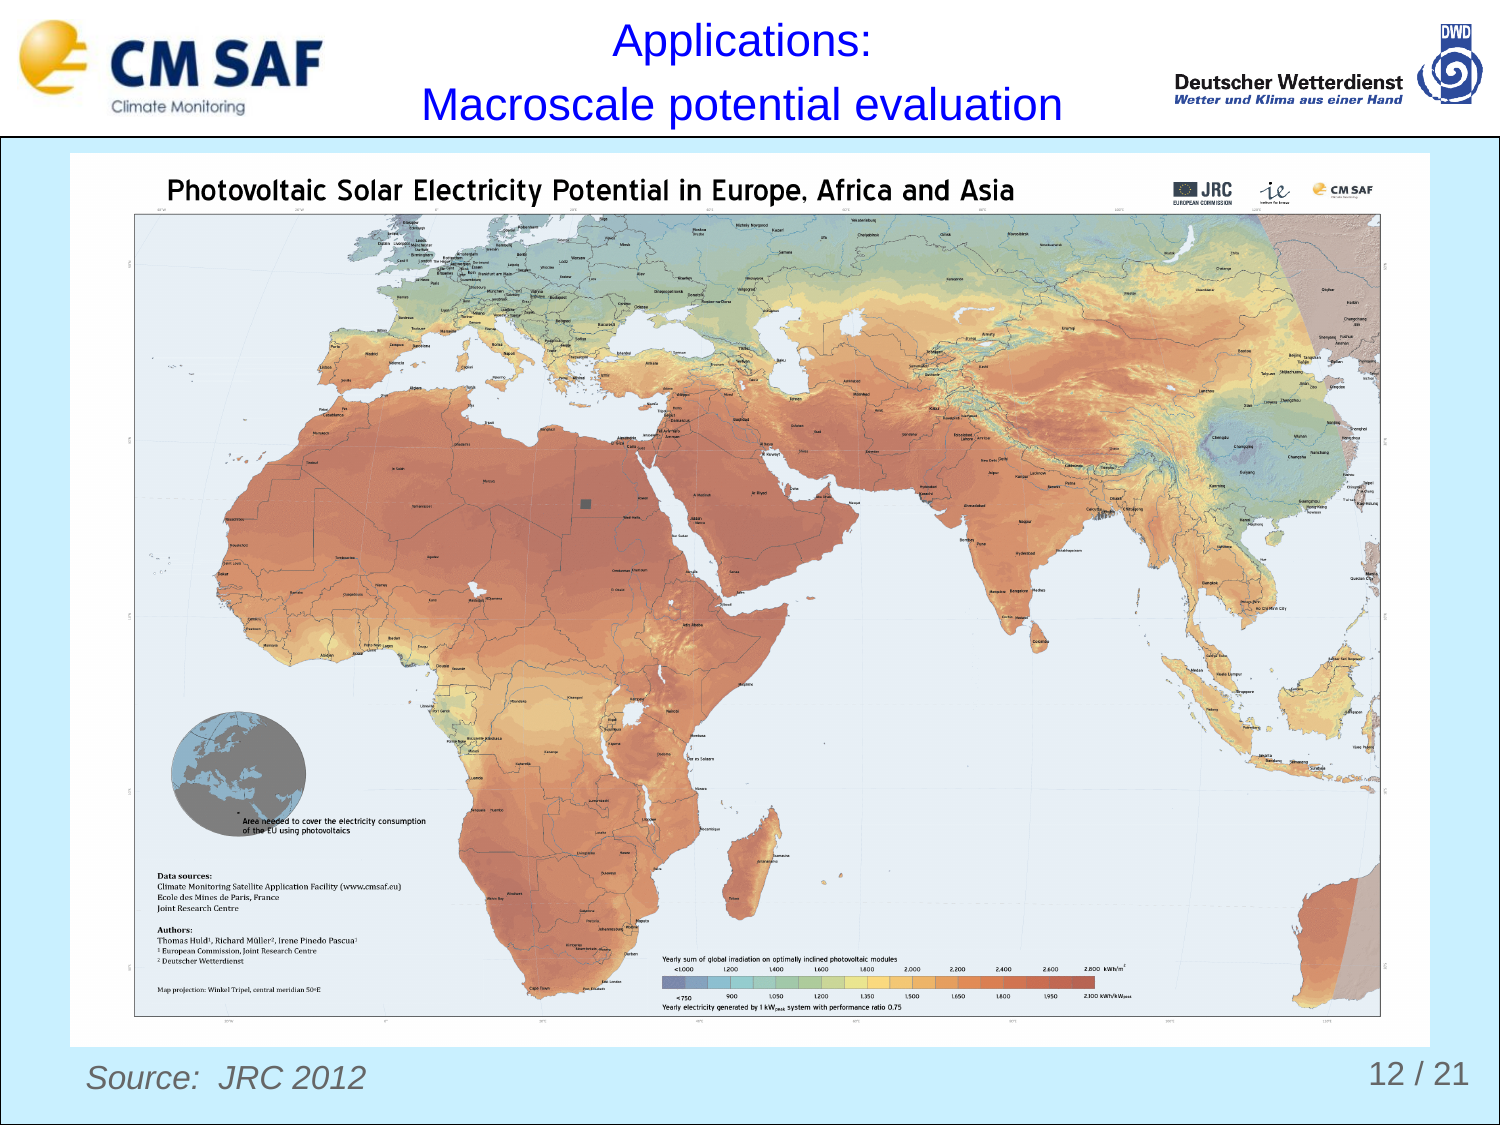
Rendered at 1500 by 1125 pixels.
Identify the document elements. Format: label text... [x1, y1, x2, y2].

picture [1175, 24, 1483, 104]
text_box Applications: Macroscale potential evaluation [313, 1, 1172, 81]
text_box Source: JRC 2012 [70, 1039, 934, 1110]
picture [70, 153, 1430, 1048]
picture [17, 19, 325, 117]
